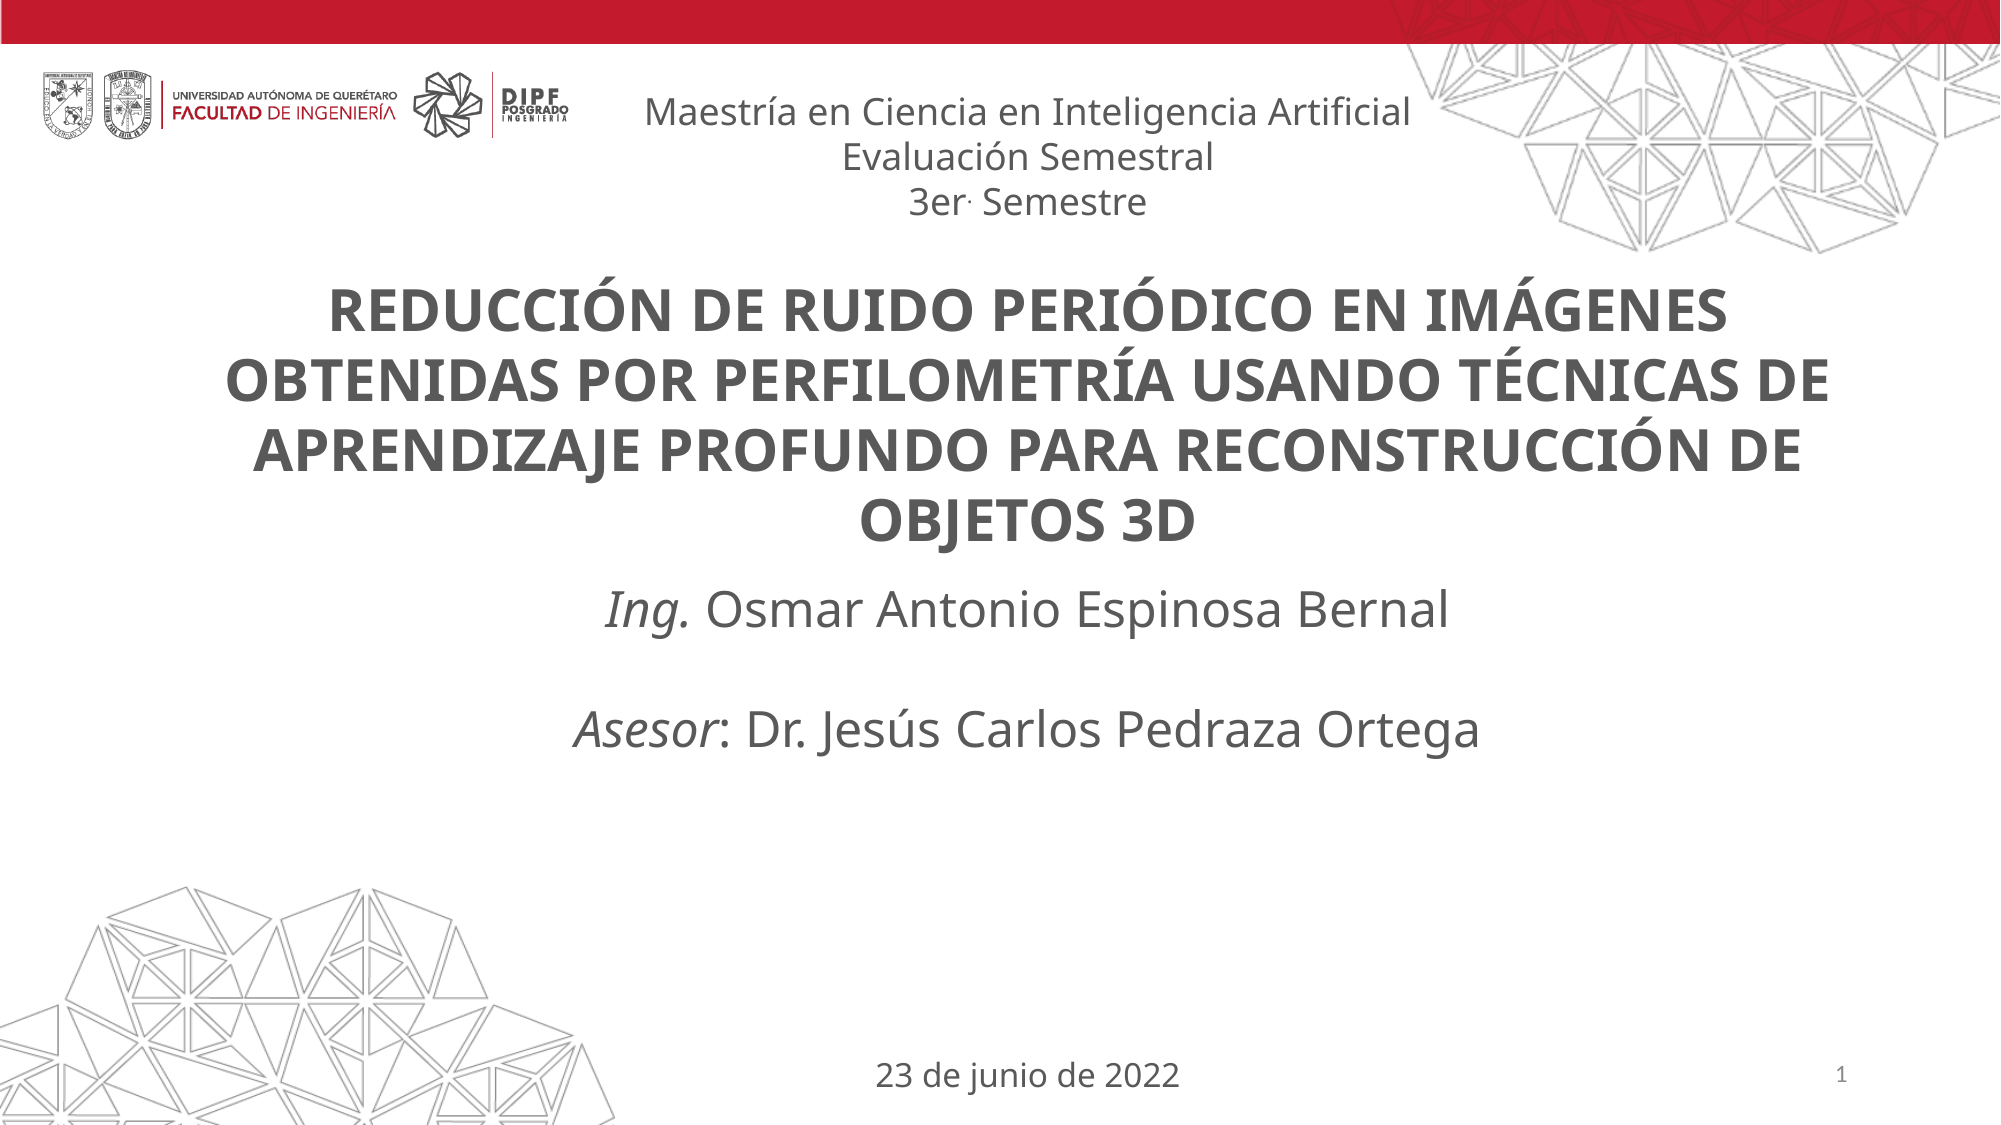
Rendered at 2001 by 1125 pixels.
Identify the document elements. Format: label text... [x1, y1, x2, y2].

picture [0, 0, 2000, 268]
text_box 23 de junio de 2022 [795, 1047, 1262, 1125]
text_box REDUCCIÓN DE RUIDO PERIÓDICO EN IMÁGENES OBTENIDAS POR PERFILOMETRÍA USANDO TÉCNICAS DE APRENDIZAJE PROFUNDO PARA RECONSTRUCCIÓN DE OBJETOS 3D [178, 265, 1879, 561]
text_box Ing. Osmar Antonio Espinosa Bernal Asesor: Dr. Jesús Carlos Pedraza Ortega [164, 570, 1893, 726]
text_box Maestría en Ciencia en Inteligencia Artificial Evaluación Semestral 3er. Semestre [628, 80, 1428, 231]
picture [0, 871, 639, 1125]
picture [37, 63, 574, 158]
